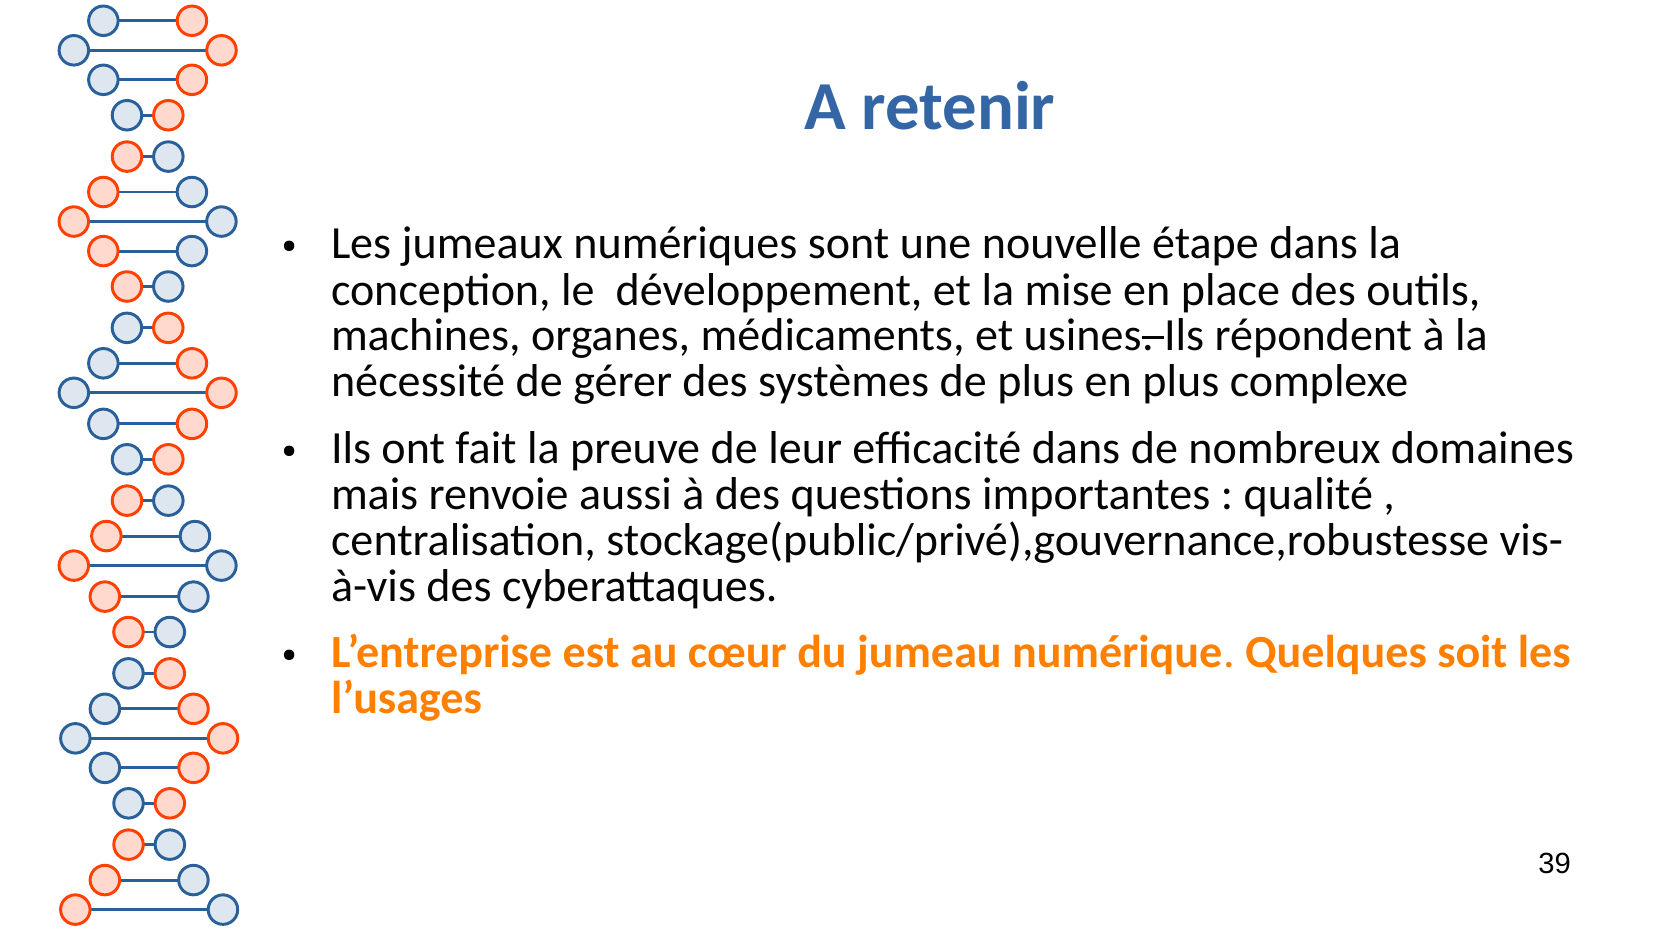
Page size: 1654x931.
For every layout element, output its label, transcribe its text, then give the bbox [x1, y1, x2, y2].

title A retenir [265, 35, 1595, 189]
list Les jumeaux numériques sont une nouvelle étape dans la conception, le développement, et la mise en place des outils, machines, organes, médicaments, et usines. Ils répondent à la nécessité de gérer des systèmes de plus en plus complexe Ils ont fait la preuve de leur efficacité dans de nombreux domaines mais renvoie aussi à des questions importantes : qualité , centralisation, stockage(public/privé),gouvernance,robustesse vis-à-vis des cyberattaques. L’entreprise est au cœur du jumeau numérique. Quelques soit les l’usages [265, 224, 1595, 764]
